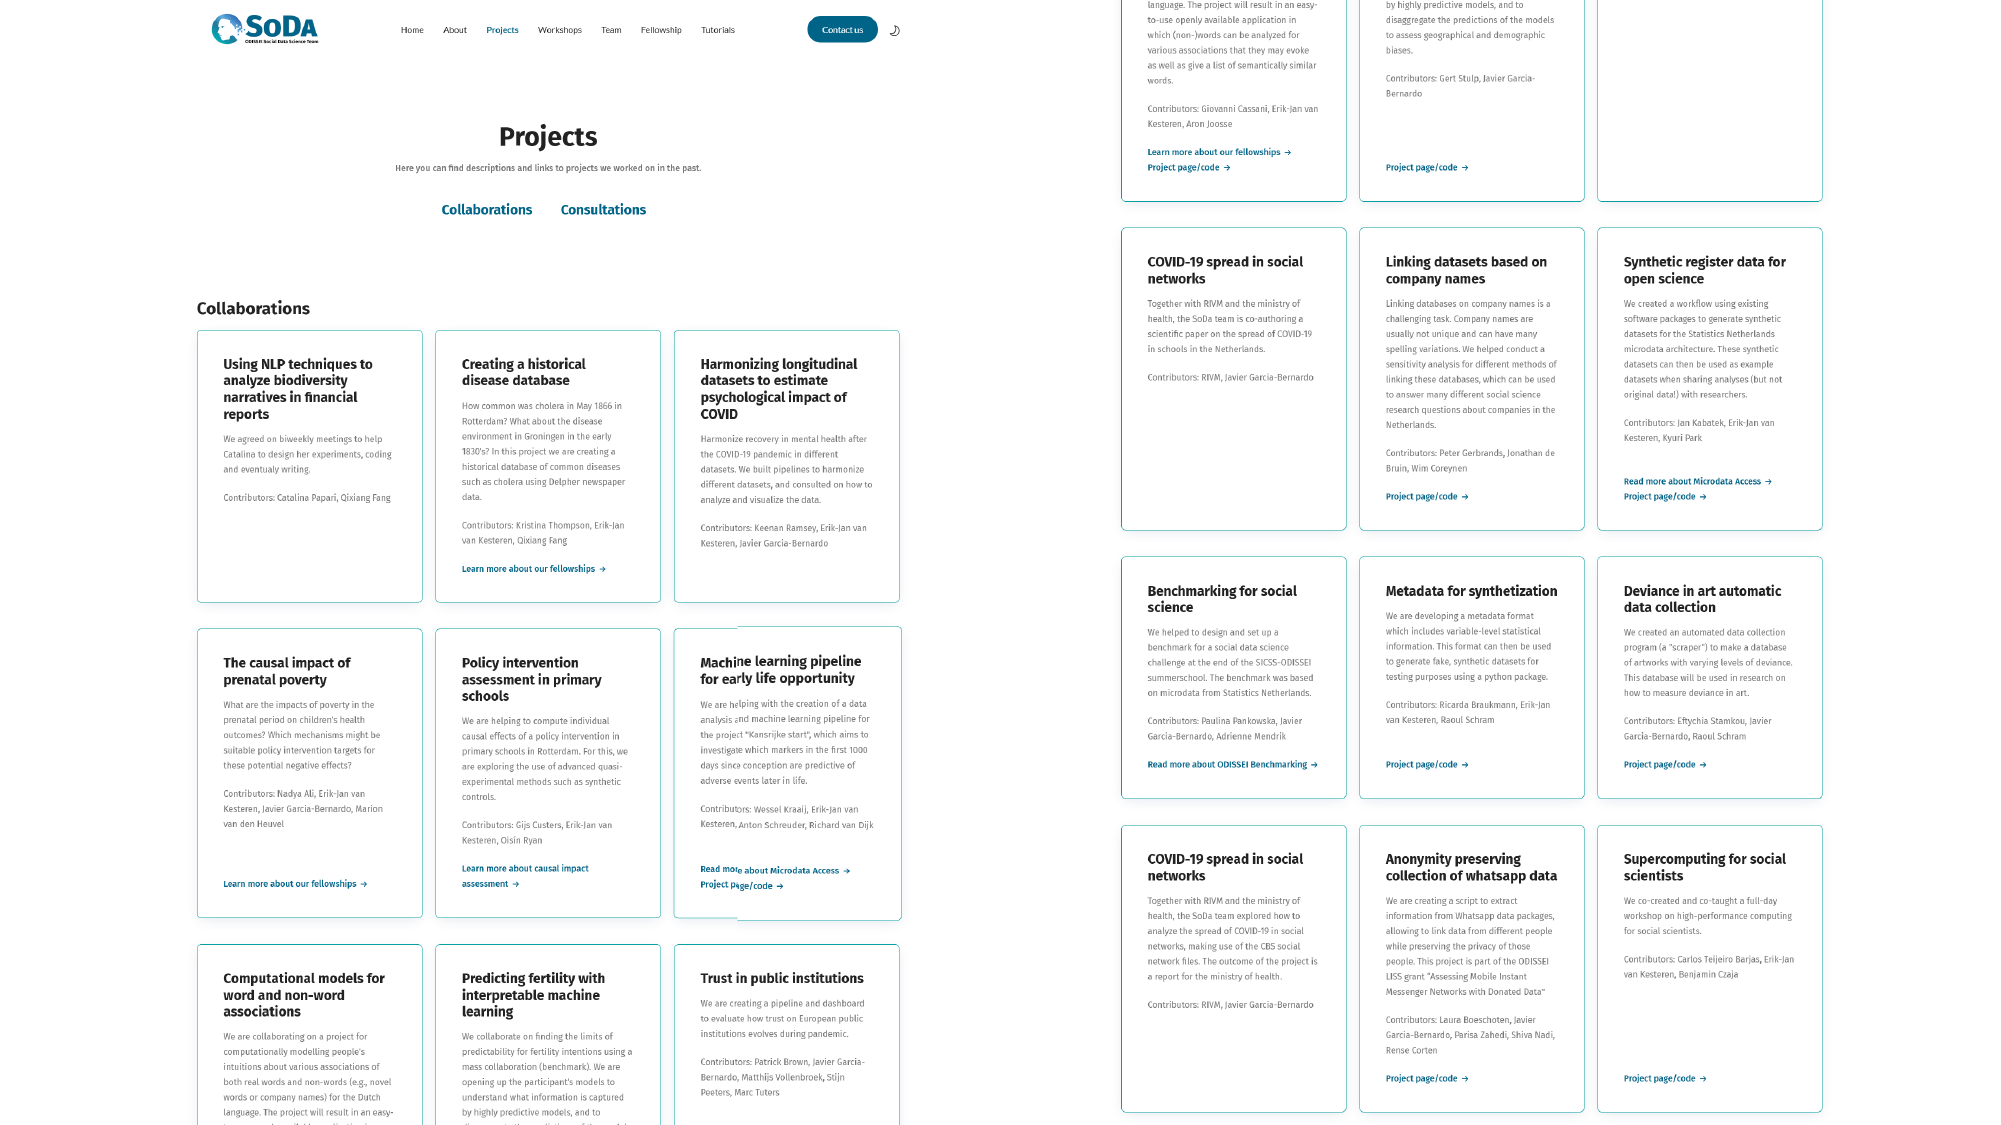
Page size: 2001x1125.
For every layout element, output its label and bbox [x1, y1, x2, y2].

picture [182, 0, 913, 1125]
picture [1102, 0, 1840, 1125]
